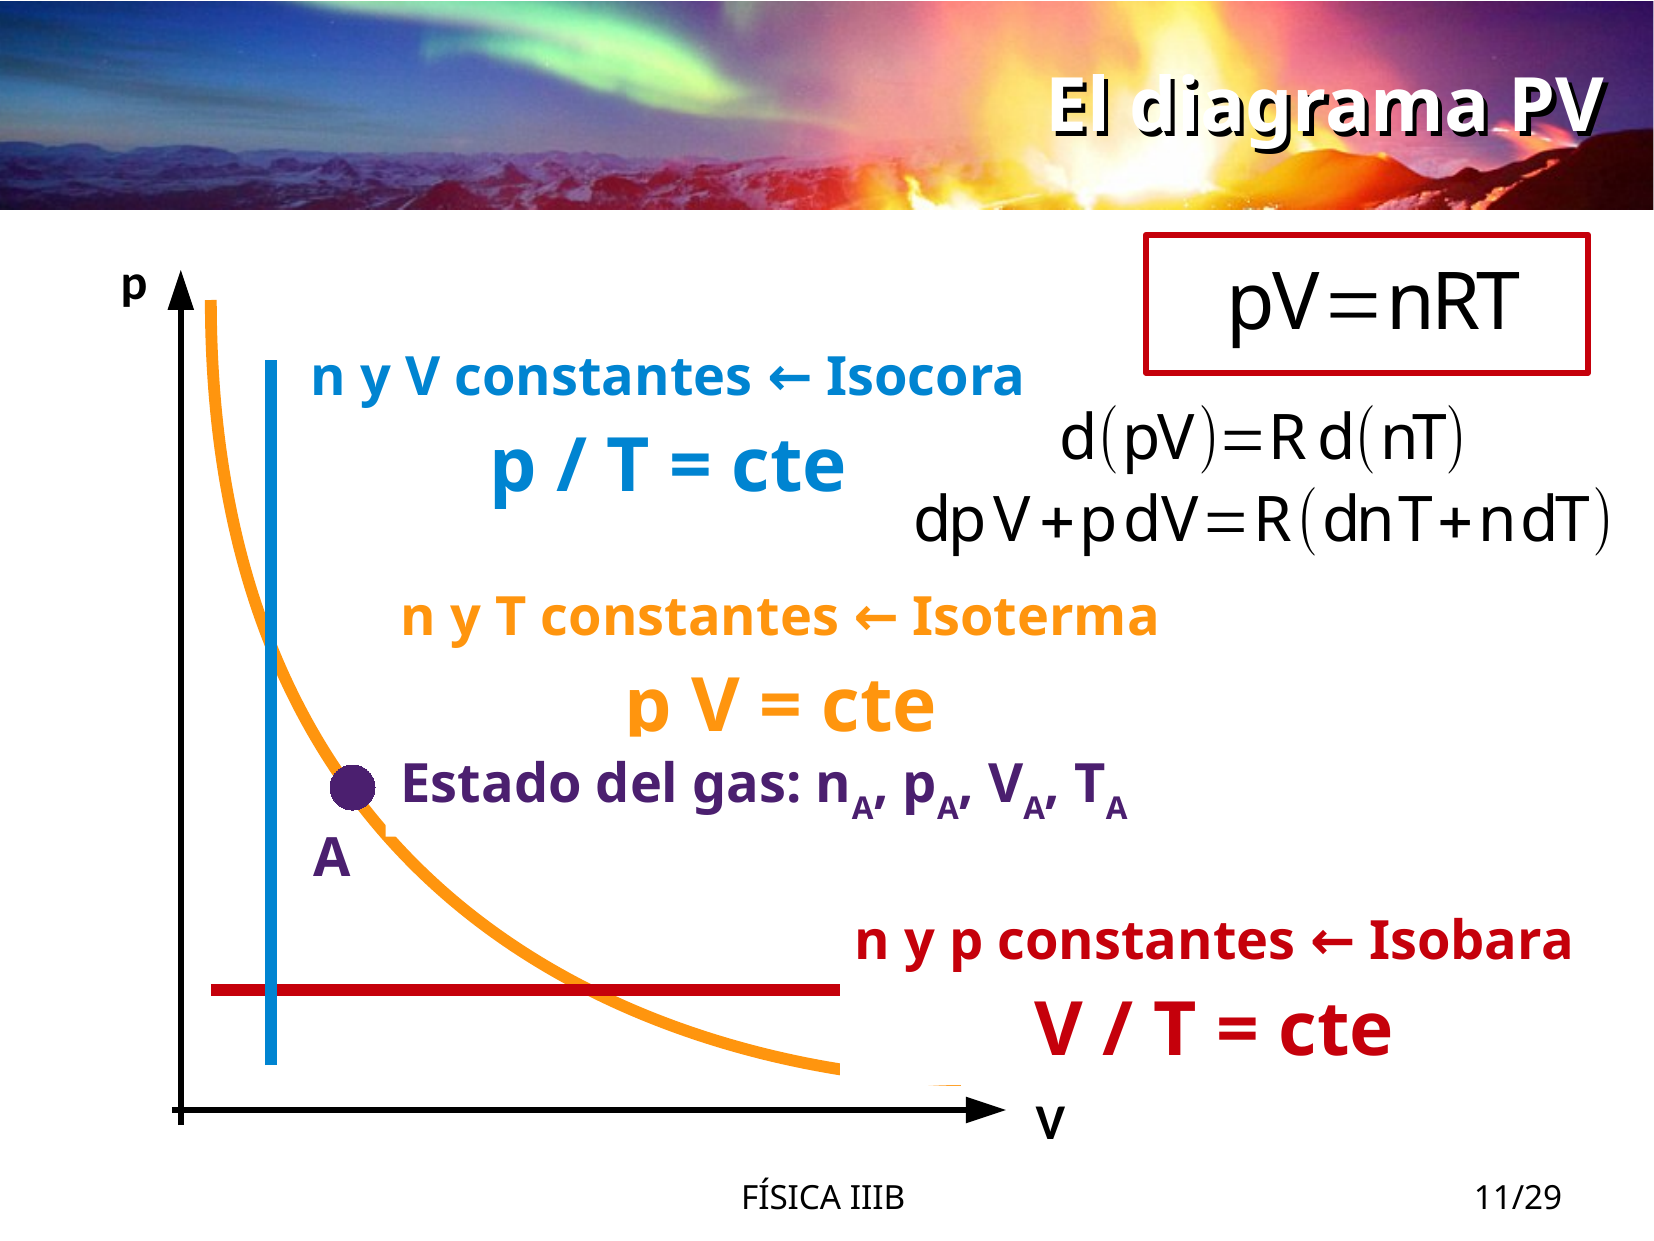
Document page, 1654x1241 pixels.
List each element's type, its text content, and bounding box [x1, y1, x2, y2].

text_box [330, 765, 376, 811]
text_box V [1020, 1095, 1081, 1171]
picture [0, 1, 1654, 210]
chart [1220, 252, 1527, 350]
chart [906, 399, 1620, 560]
text_box n y T constantes ← Isoterma p V = cte [386, 570, 1156, 742]
text_box A [289, 811, 376, 901]
text_box Estado del gas: nA, pA, VA, TA [385, 736, 1151, 826]
title El diagrama PV [45, 15, 1606, 191]
text_box n y V constantes ← Isocora p / T = cte [296, 330, 1036, 502]
text_box p [105, 255, 163, 331]
text_box n y p constantes ← Isobara V / T = cte [840, 893, 1578, 1066]
